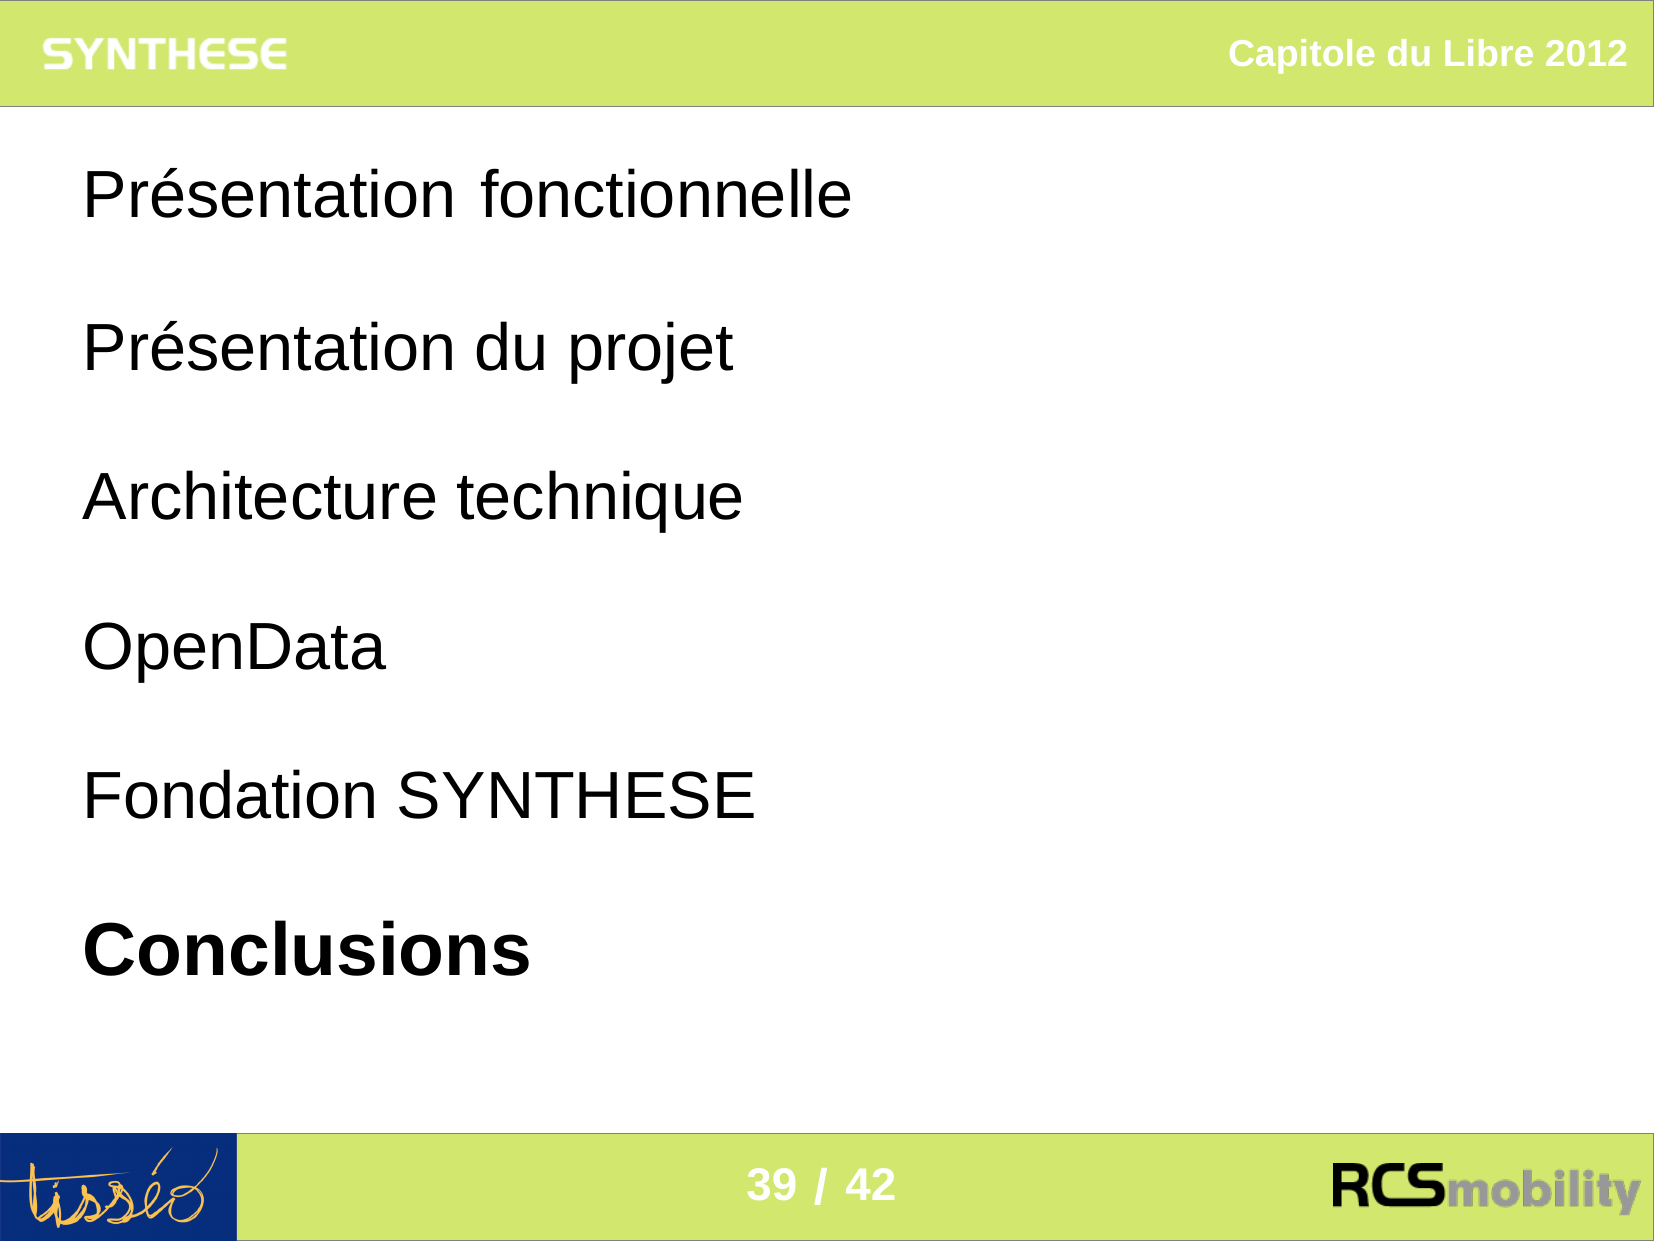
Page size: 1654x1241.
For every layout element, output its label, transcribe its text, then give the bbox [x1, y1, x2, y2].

text_box / [237, 1133, 1654, 1241]
subtitle Présentation fonctionnelle Présentation du projet Architecture technique OpenData Fondation SYNTHESE Conclusions [82, 49, 1571, 1010]
text_box Capitole du Libre 2012 [0, 0, 1654, 107]
text_box 42 [830, 1151, 934, 1231]
picture [1333, 1163, 1642, 1217]
picture [41, 35, 292, 73]
picture [0, 1133, 237, 1241]
text_box <numéro> [561, 1151, 813, 1241]
